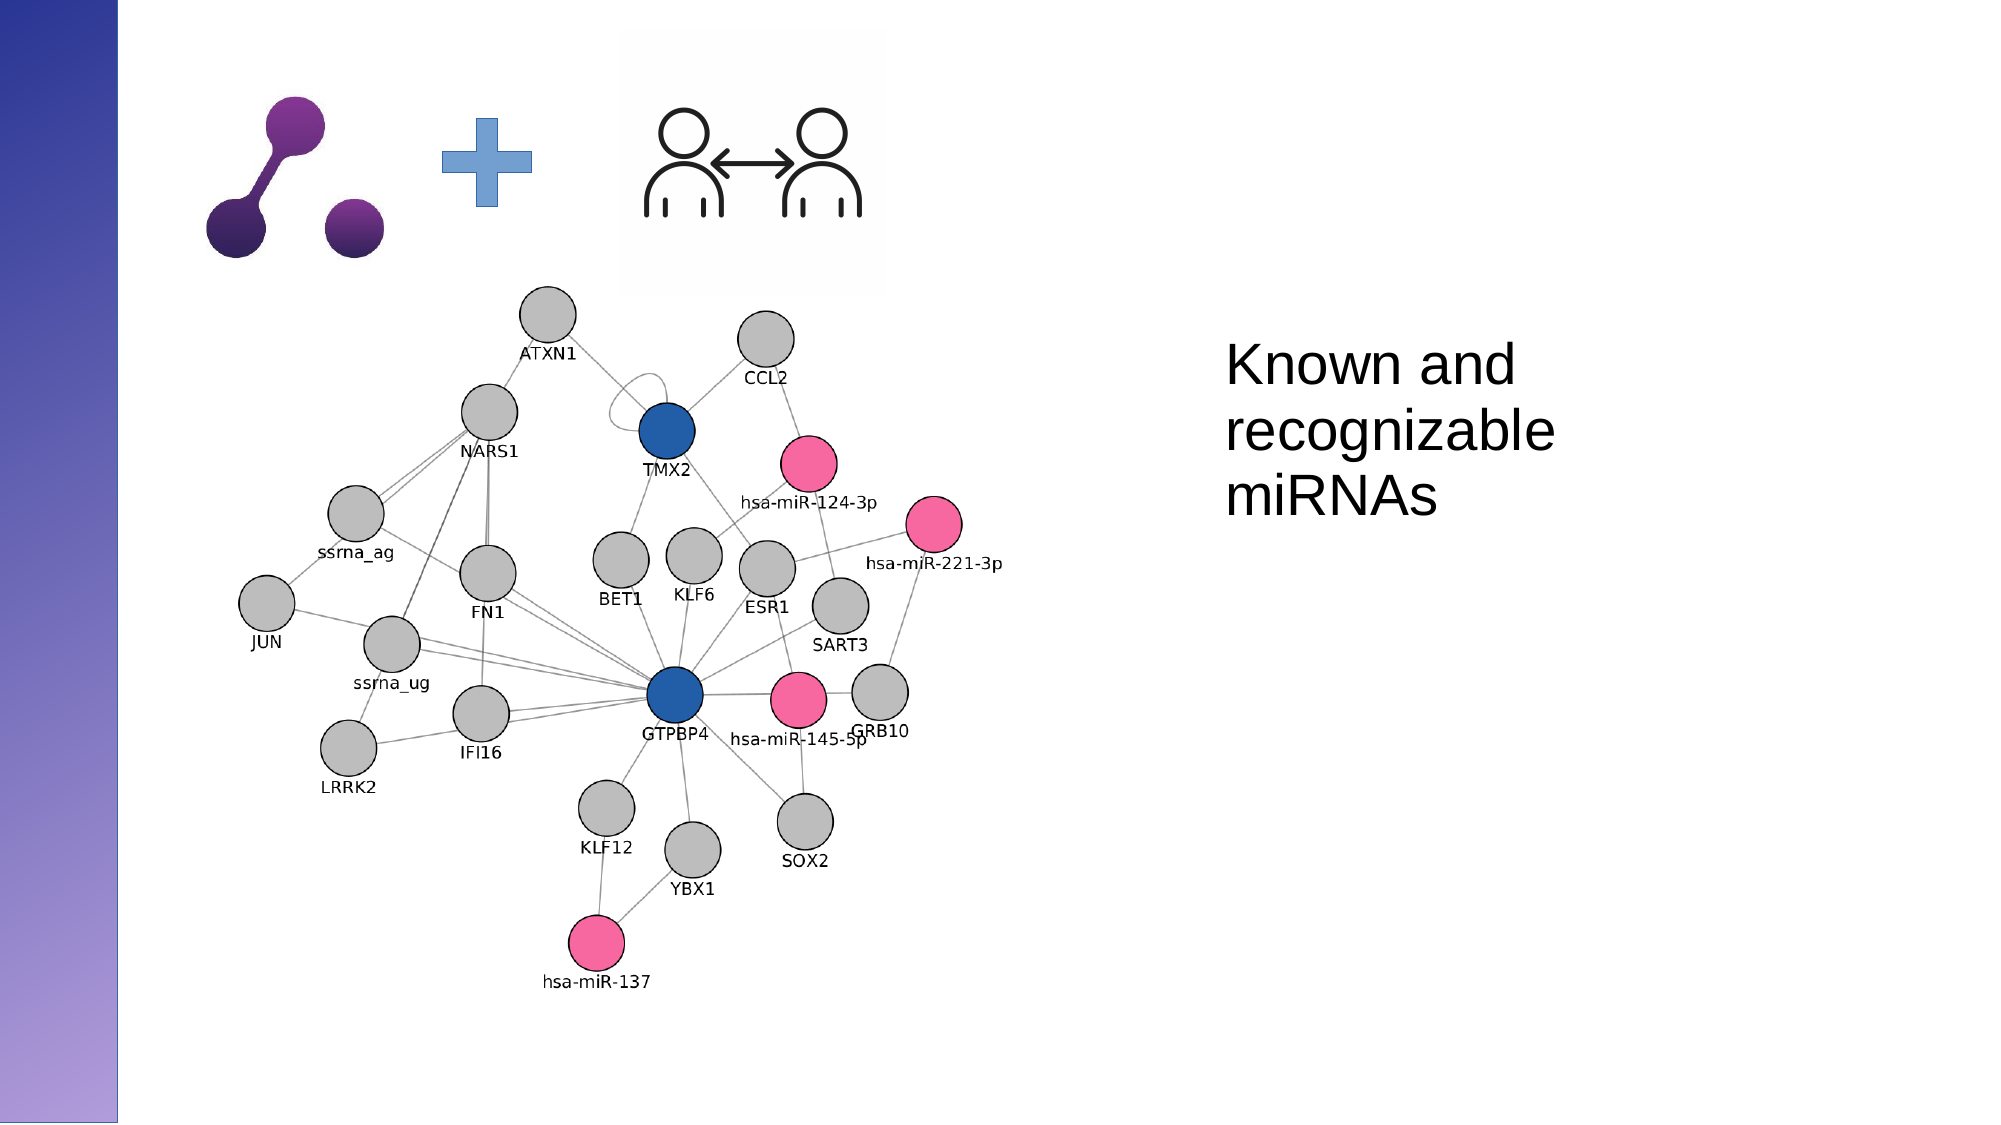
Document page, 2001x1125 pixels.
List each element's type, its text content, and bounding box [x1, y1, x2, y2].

text_box Known and recognizable miRNAs [1210, 324, 1717, 665]
picture [147, 29, 1182, 1034]
text_box [0, 0, 118, 1123]
text_box [442, 118, 532, 207]
